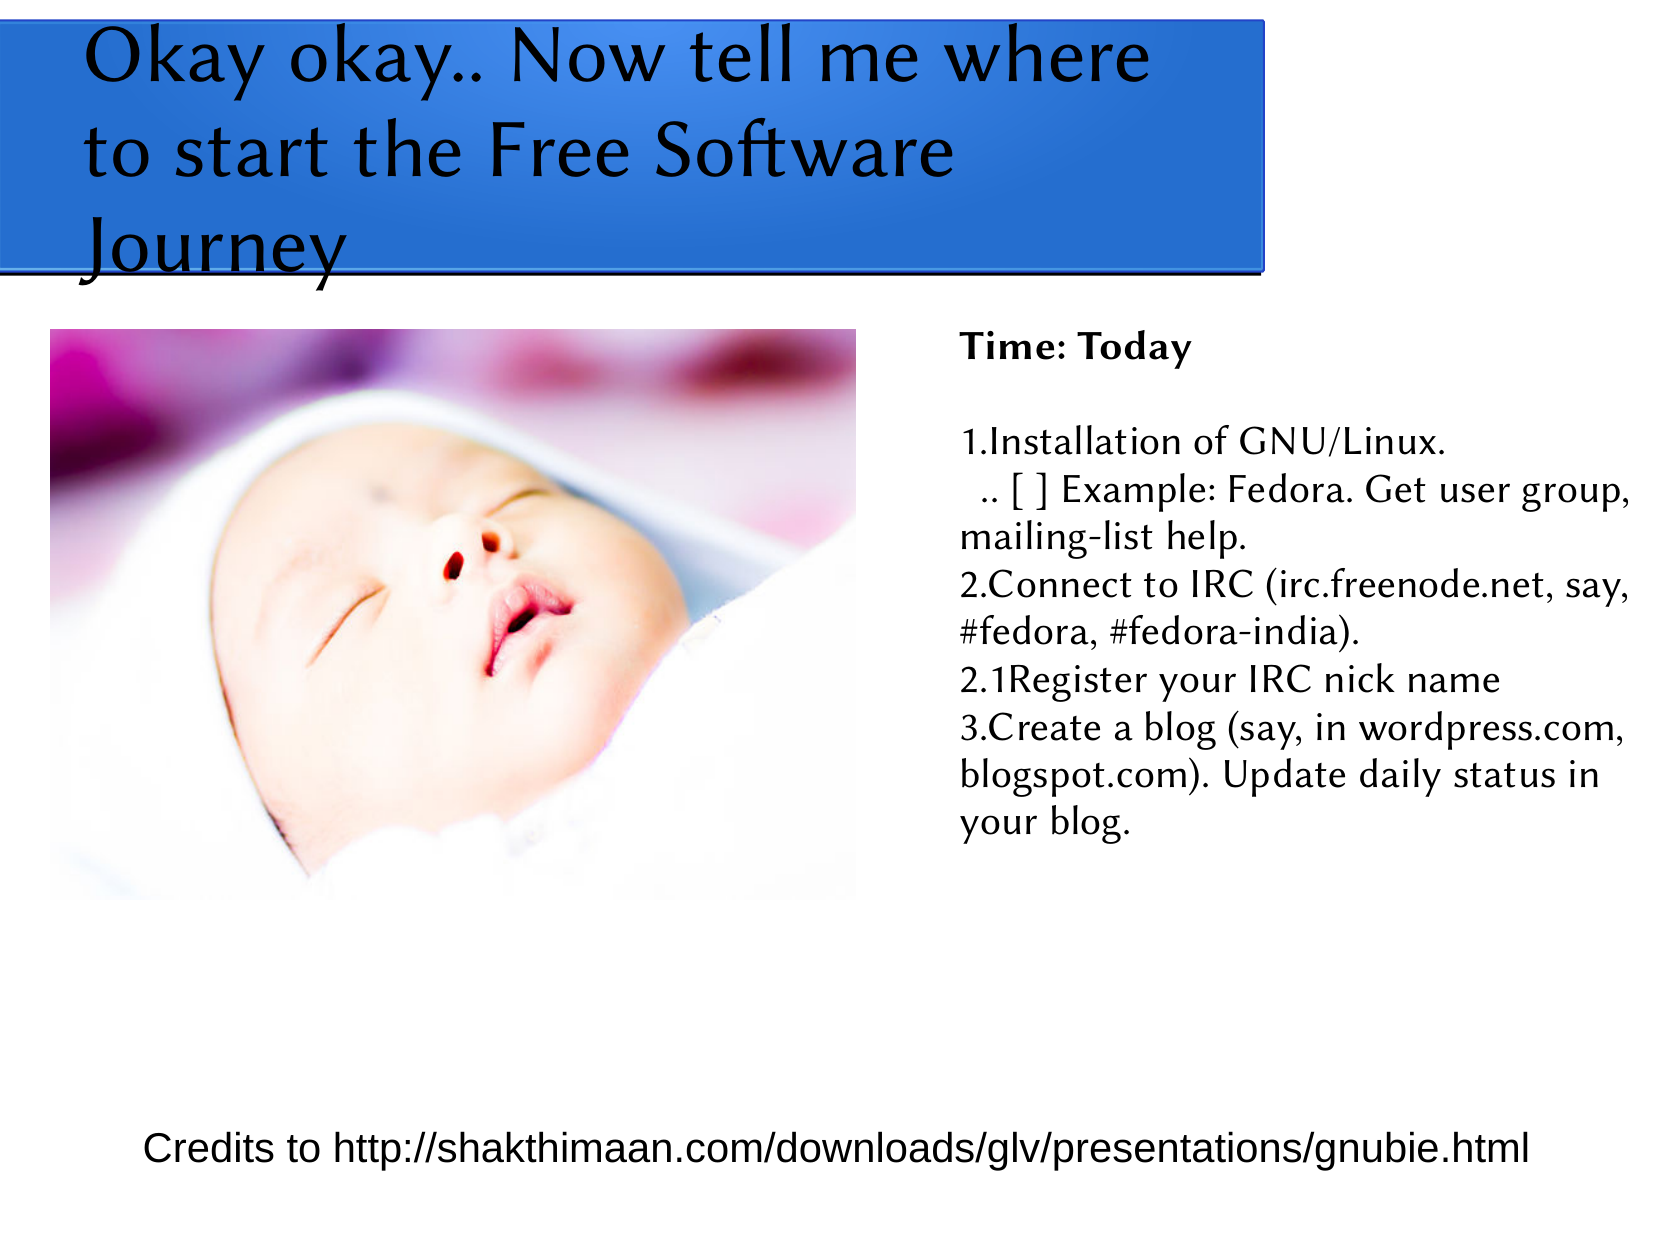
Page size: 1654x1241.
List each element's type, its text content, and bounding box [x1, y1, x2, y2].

text_box Time: Today 1.Installation of GNU/Linux. .. [ ] Example: Fedora. Get user group, mailing-list help. 2.Connect to IRC (irc.freenode.net, say, #fedora, #fedora-india). 2.1Register your IRC nick name 3.Create a blog (say, in wordpress.com, blogspot.com). Update daily status in your blog. [945, 315, 1654, 1081]
title Okay okay.. Now tell me where to start the Free Software Journey [82, 3, 1235, 296]
list Credits to http://shakthimaan.com/downloads/glv/presentations/gnubie.html [71, 1125, 1561, 1173]
picture [50, 329, 856, 901]
